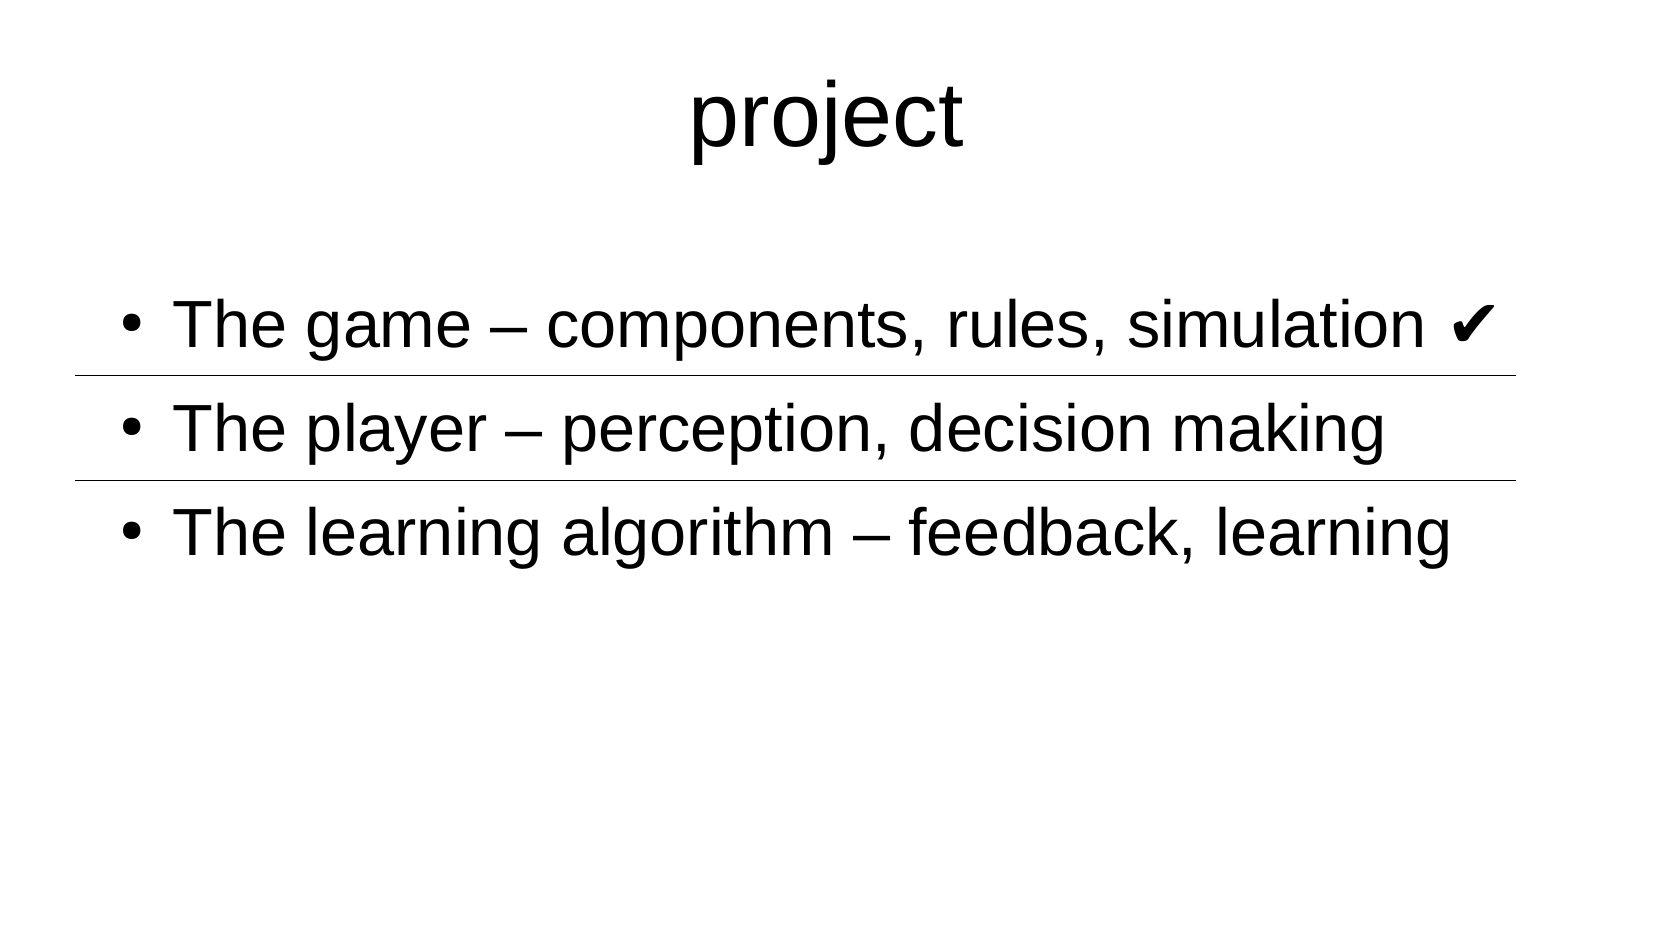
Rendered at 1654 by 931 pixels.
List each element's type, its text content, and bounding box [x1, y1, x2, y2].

list The game – components, rules, simulation ✔️ The player – perception, decision making The learning algorithm – feedback, learning [102, 286, 1591, 827]
title project [82, 37, 1571, 193]
